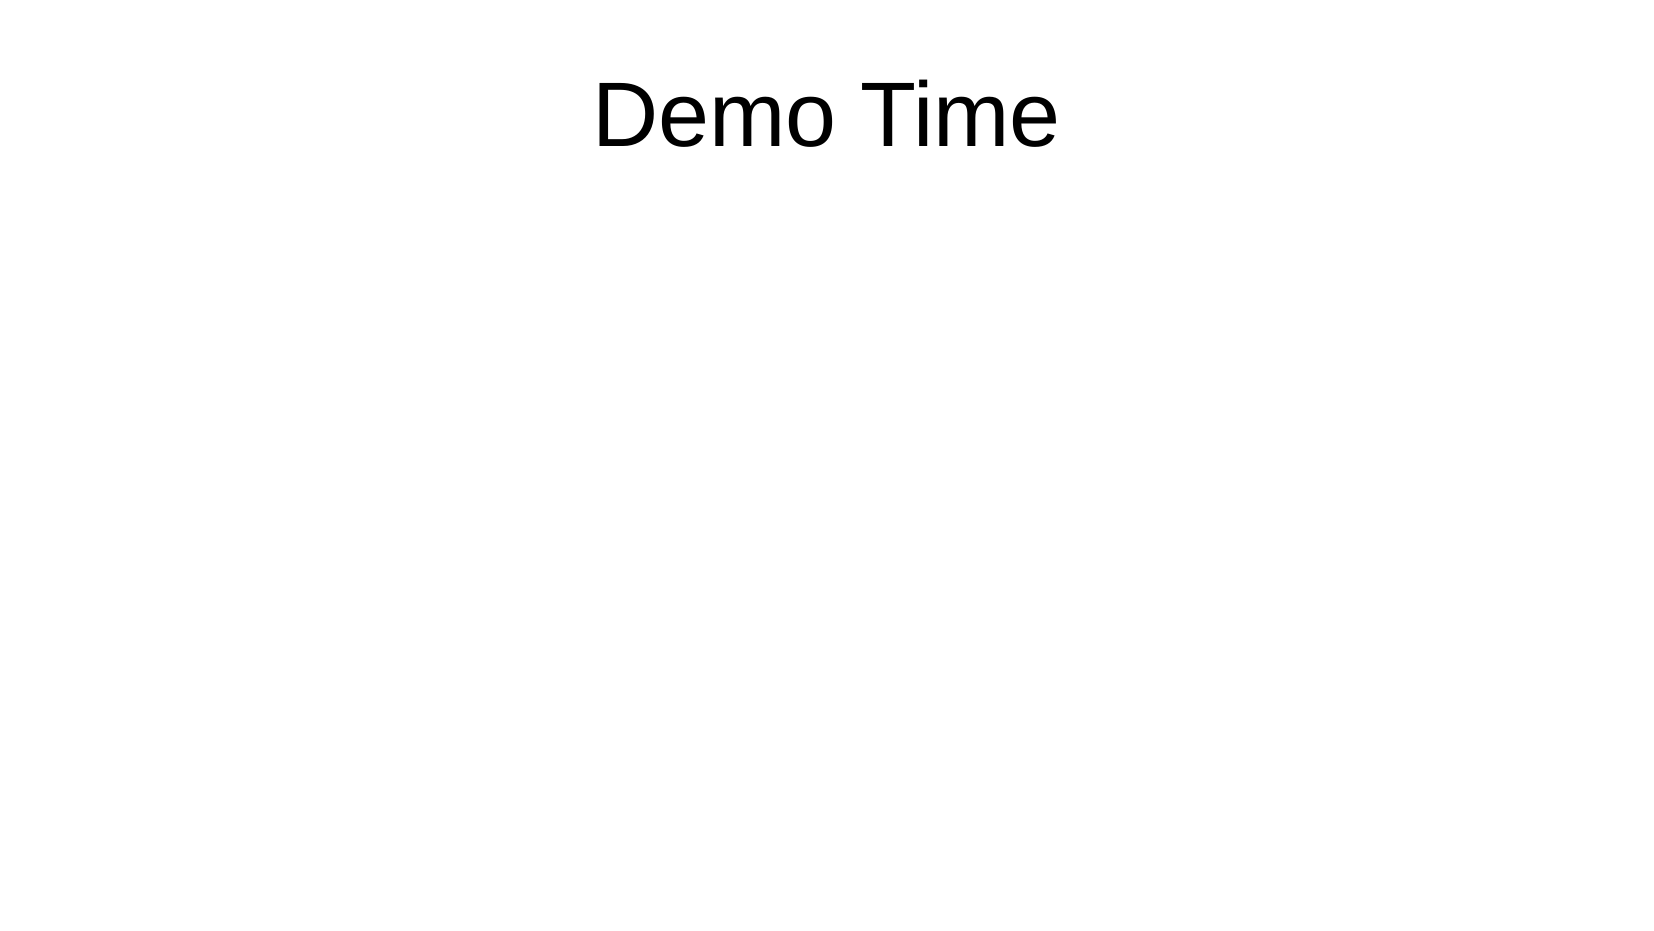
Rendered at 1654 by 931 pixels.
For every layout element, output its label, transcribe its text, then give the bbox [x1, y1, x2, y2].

title Demo Time [82, 37, 1571, 193]
